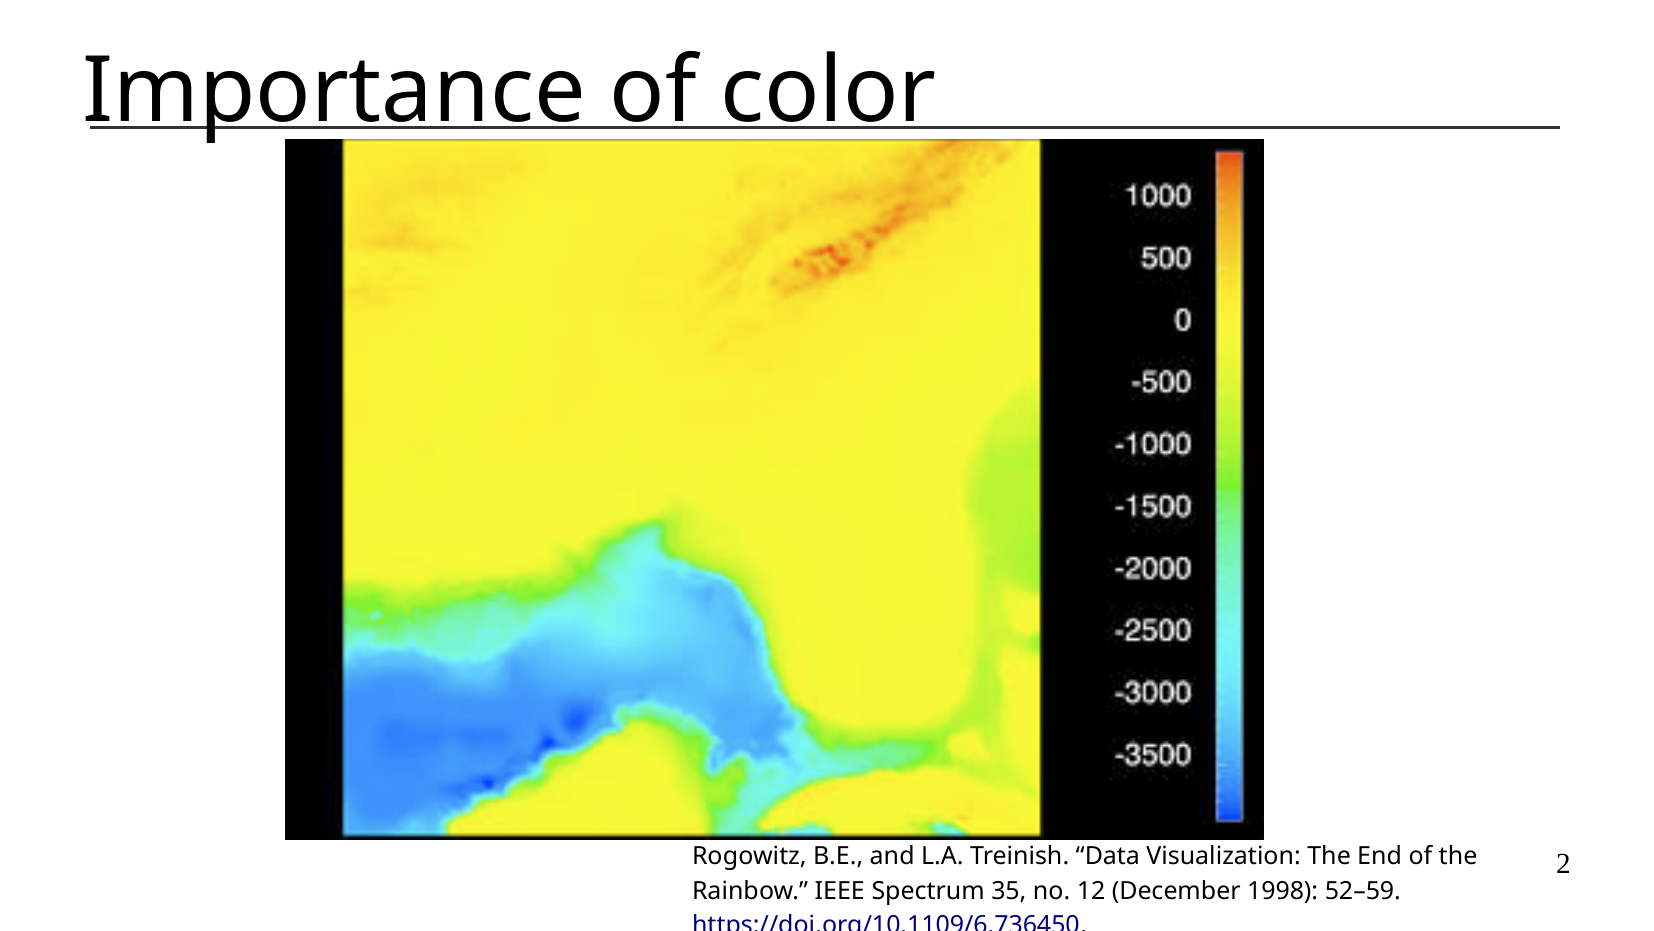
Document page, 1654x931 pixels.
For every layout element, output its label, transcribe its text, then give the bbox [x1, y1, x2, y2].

picture [285, 139, 1264, 841]
text_box Rogowitz, B.E., and L.A. Treinish. “Data Visualization: The End of the Rainbow.” IEEE Spectrum 35, no. 12 (December 1998): 52–59. https://doi.org/10.1109/6.736450. [677, 830, 1576, 931]
title Importance of color [82, 32, 1571, 140]
